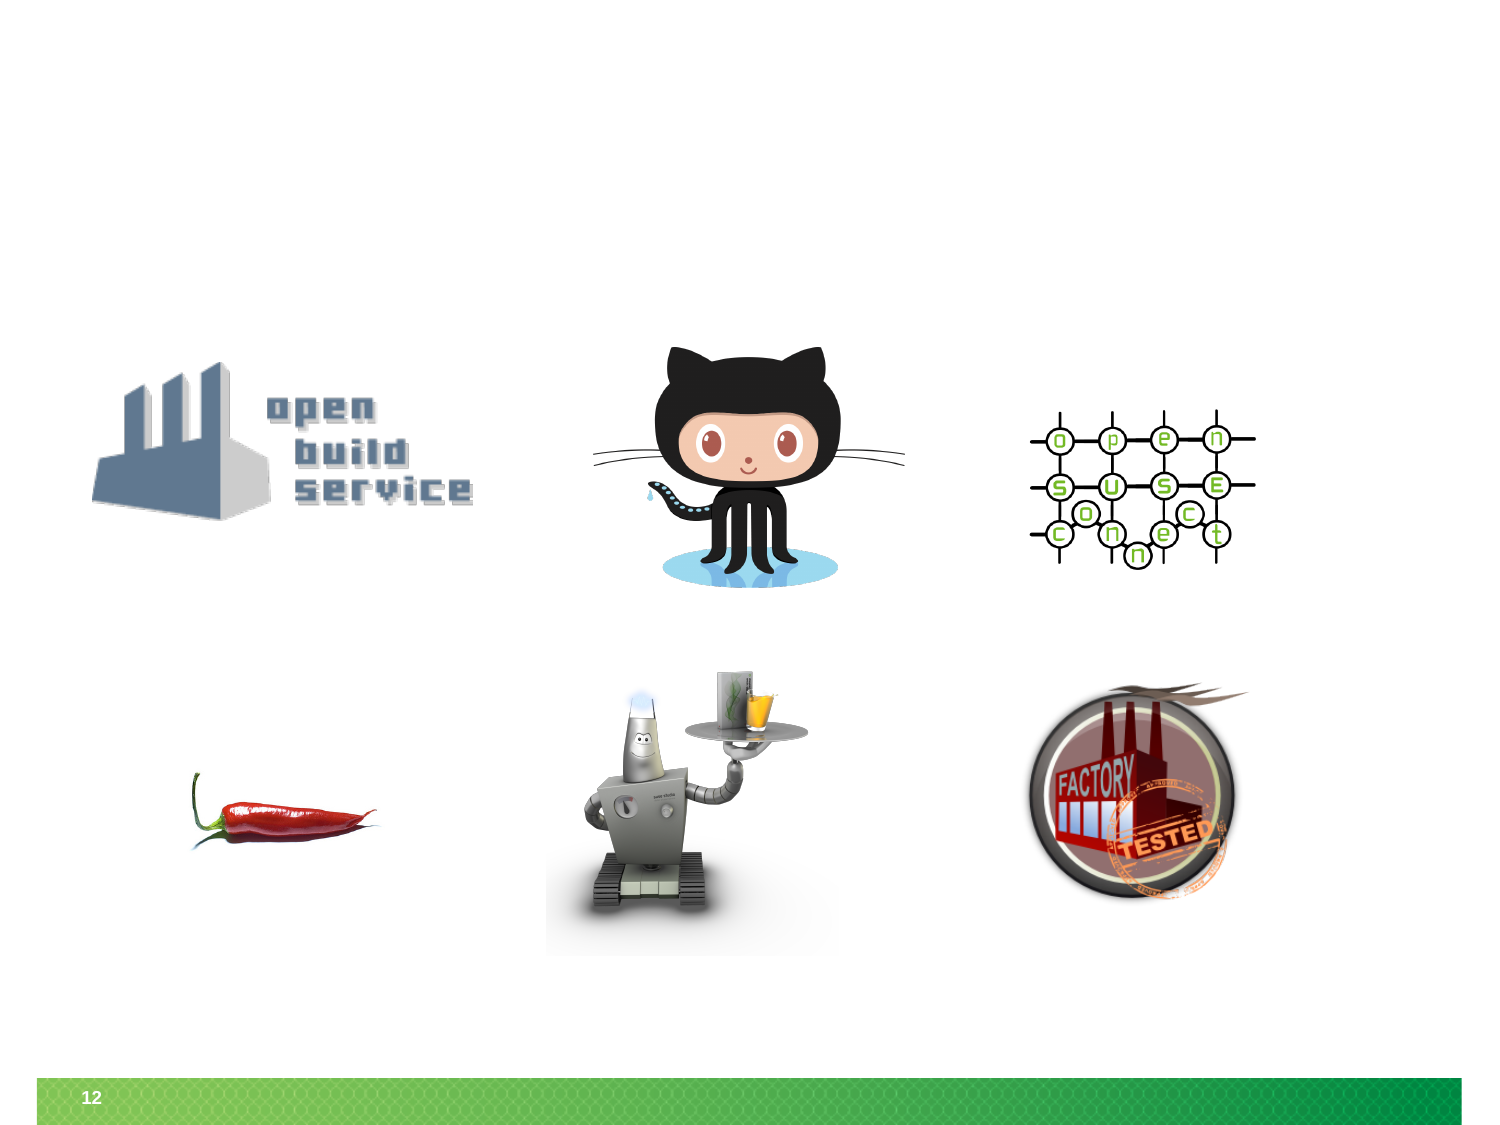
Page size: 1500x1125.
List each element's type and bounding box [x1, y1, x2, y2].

picture [36, 1078, 1462, 1125]
picture [92, 362, 473, 521]
picture [1021, 365, 1260, 604]
picture [546, 638, 839, 957]
picture [1018, 668, 1255, 921]
picture [129, 710, 442, 919]
picture [593, 347, 905, 588]
